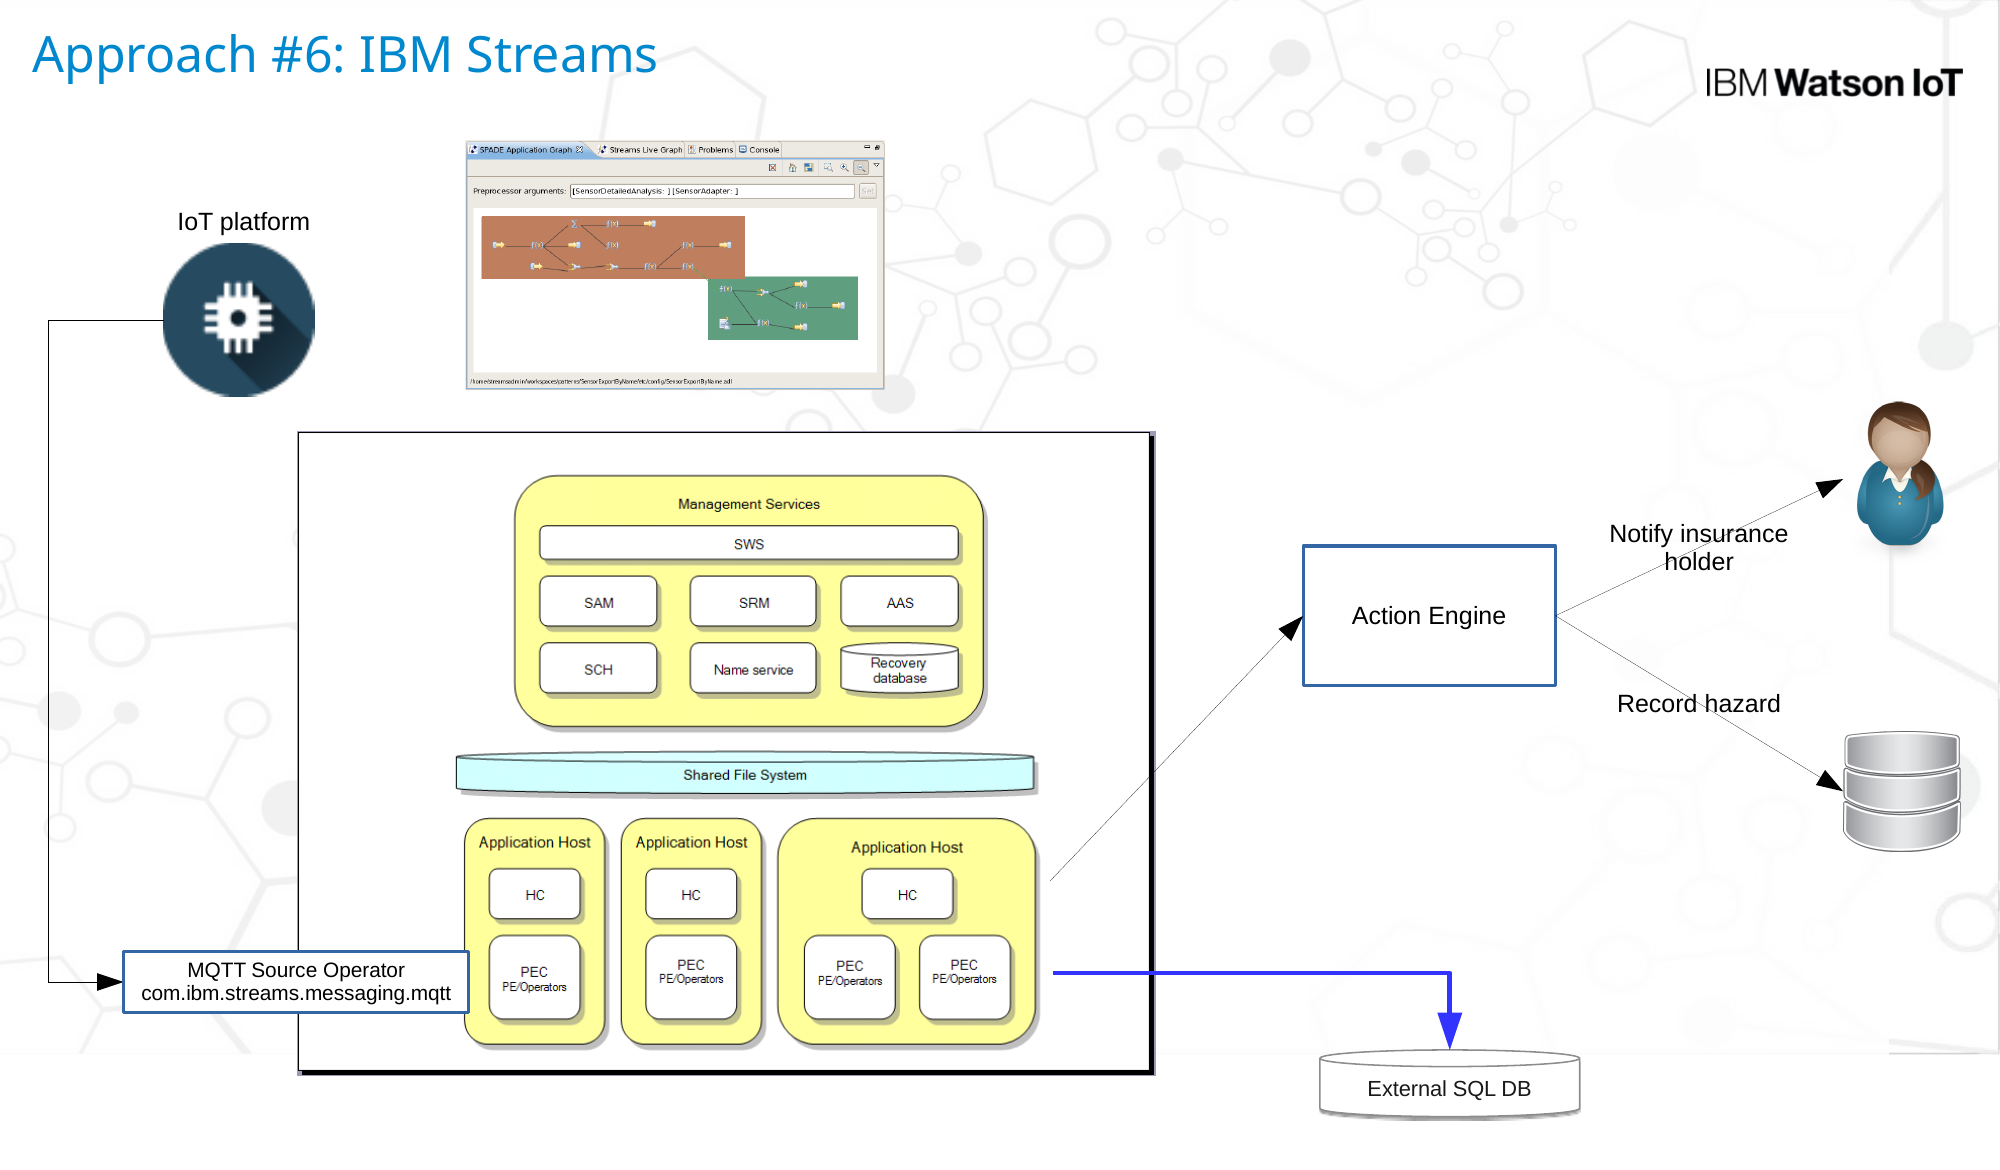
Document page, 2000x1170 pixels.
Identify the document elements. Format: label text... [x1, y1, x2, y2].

text_box External SQL DB [1319, 1059, 1580, 1117]
text_box IoT platform [104, 200, 384, 245]
picture [297, 431, 1156, 1076]
picture [465, 140, 885, 391]
title Approach #6: IBM Streams [17, 21, 1726, 128]
text_box MQTT Source Operator com.ibm.streams.messaging.mqtt [123, 951, 469, 1013]
picture [1726, 0, 2000, 1055]
picture [163, 245, 315, 397]
text_box Action Engine [1303, 546, 1556, 686]
